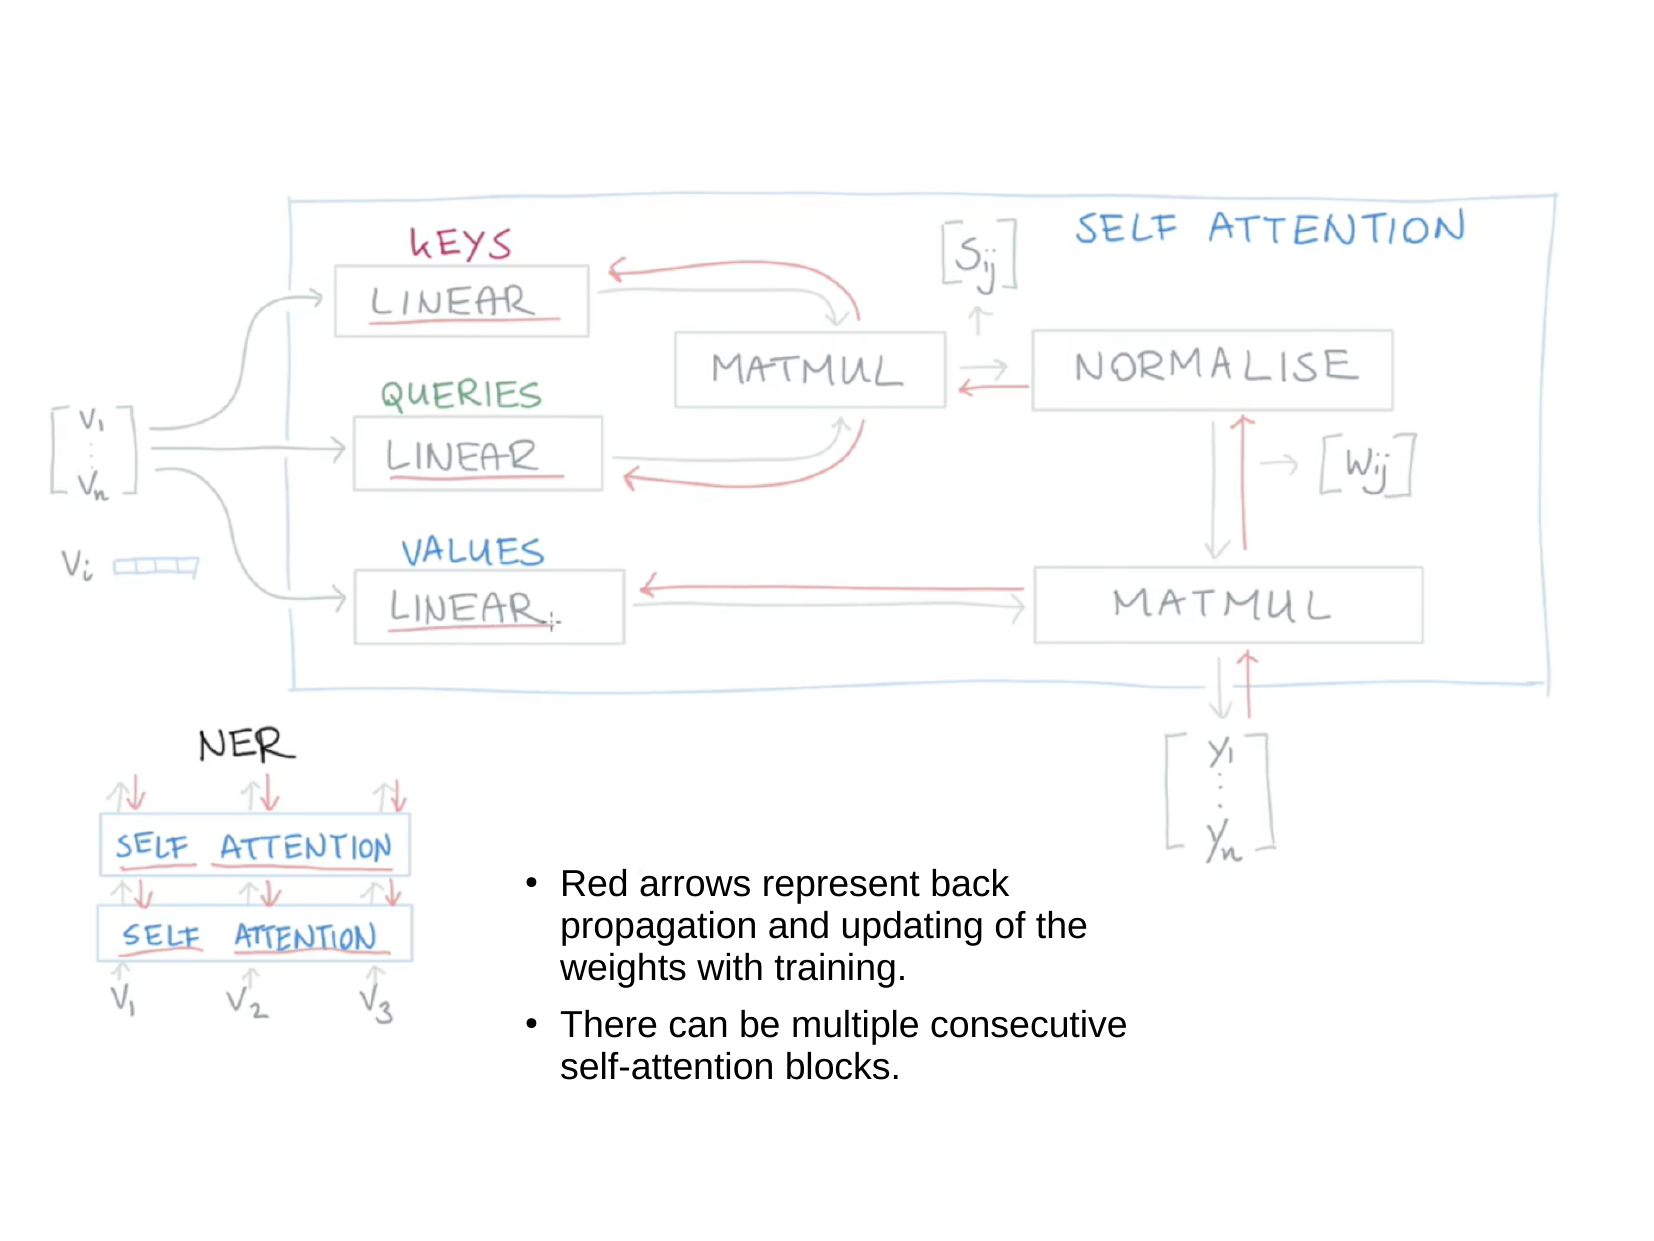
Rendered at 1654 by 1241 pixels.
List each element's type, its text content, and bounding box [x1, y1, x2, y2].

picture [11, 150, 1654, 1081]
text_box Red arrows represent back propagation and updating of the weights with training. There can be multiple consecutive self-attention blocks. [510, 855, 1216, 1095]
